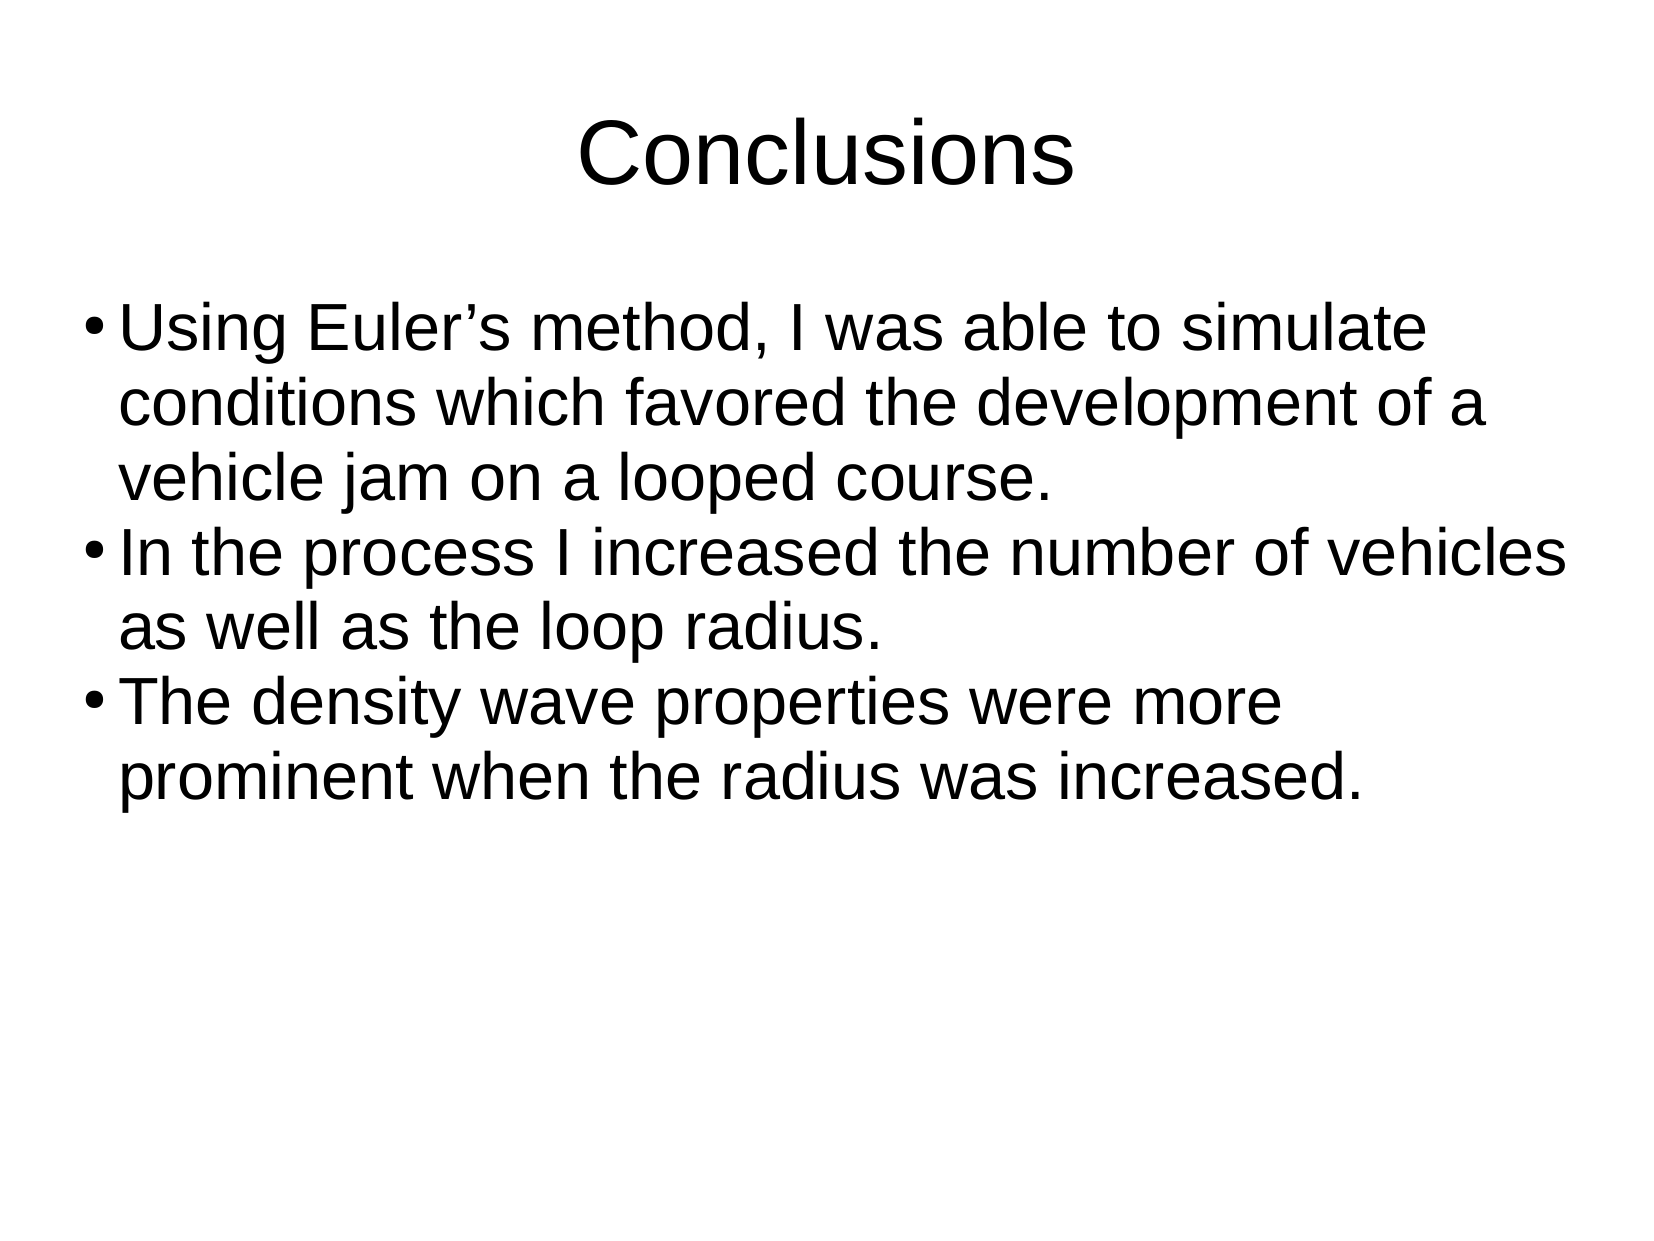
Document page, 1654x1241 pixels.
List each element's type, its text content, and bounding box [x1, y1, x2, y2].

subtitle Using Euler’s method, I was able to simulate conditions which favored the development of a vehicle jam on a looped course. In the process I increased the number of vehicles as well as the loop radius. The density wave properties were more prominent when the radius was increased. [82, 290, 1571, 1010]
title Conclusions [82, 49, 1571, 257]
